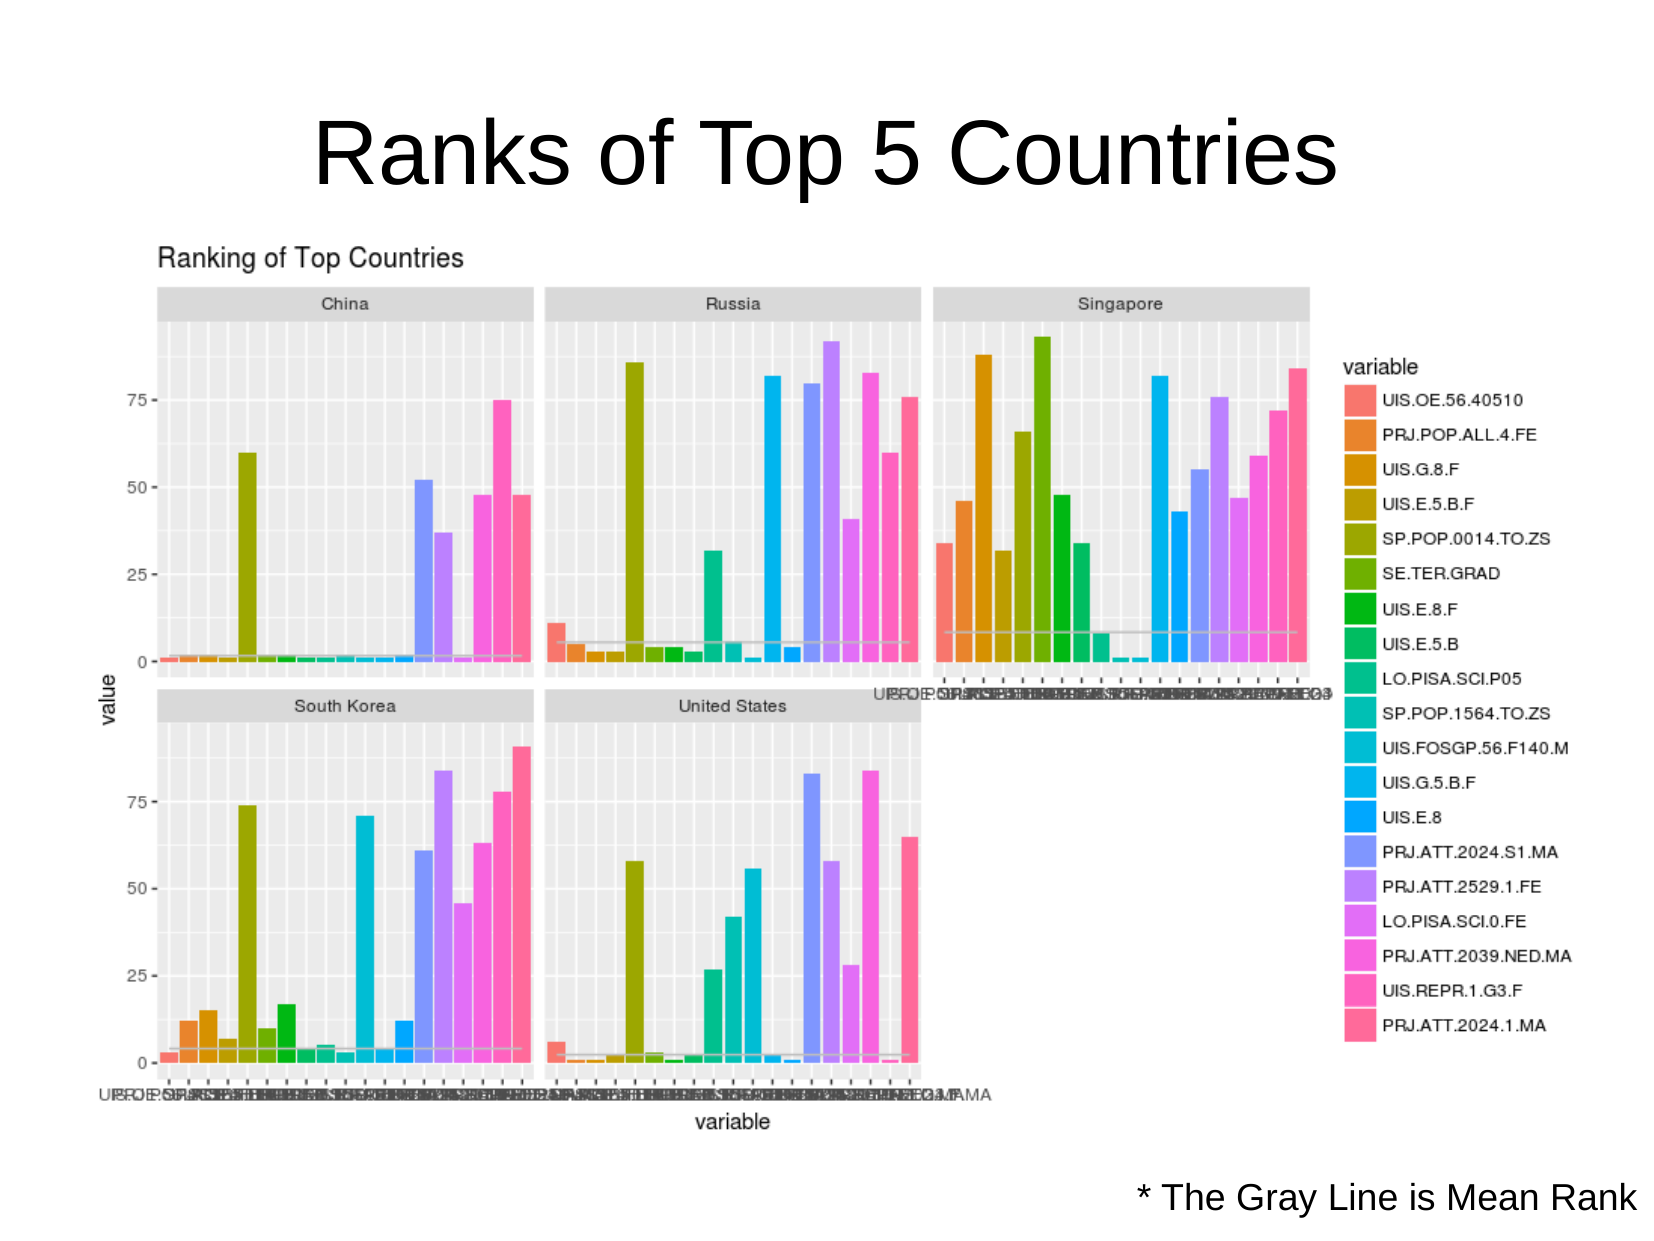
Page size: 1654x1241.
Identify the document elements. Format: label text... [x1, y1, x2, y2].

picture [88, 236, 1595, 1140]
text_box * The Gray Line is Mean Rank [1122, 1169, 1653, 1227]
title Ranks of Top 5 Countries [82, 49, 1571, 257]
